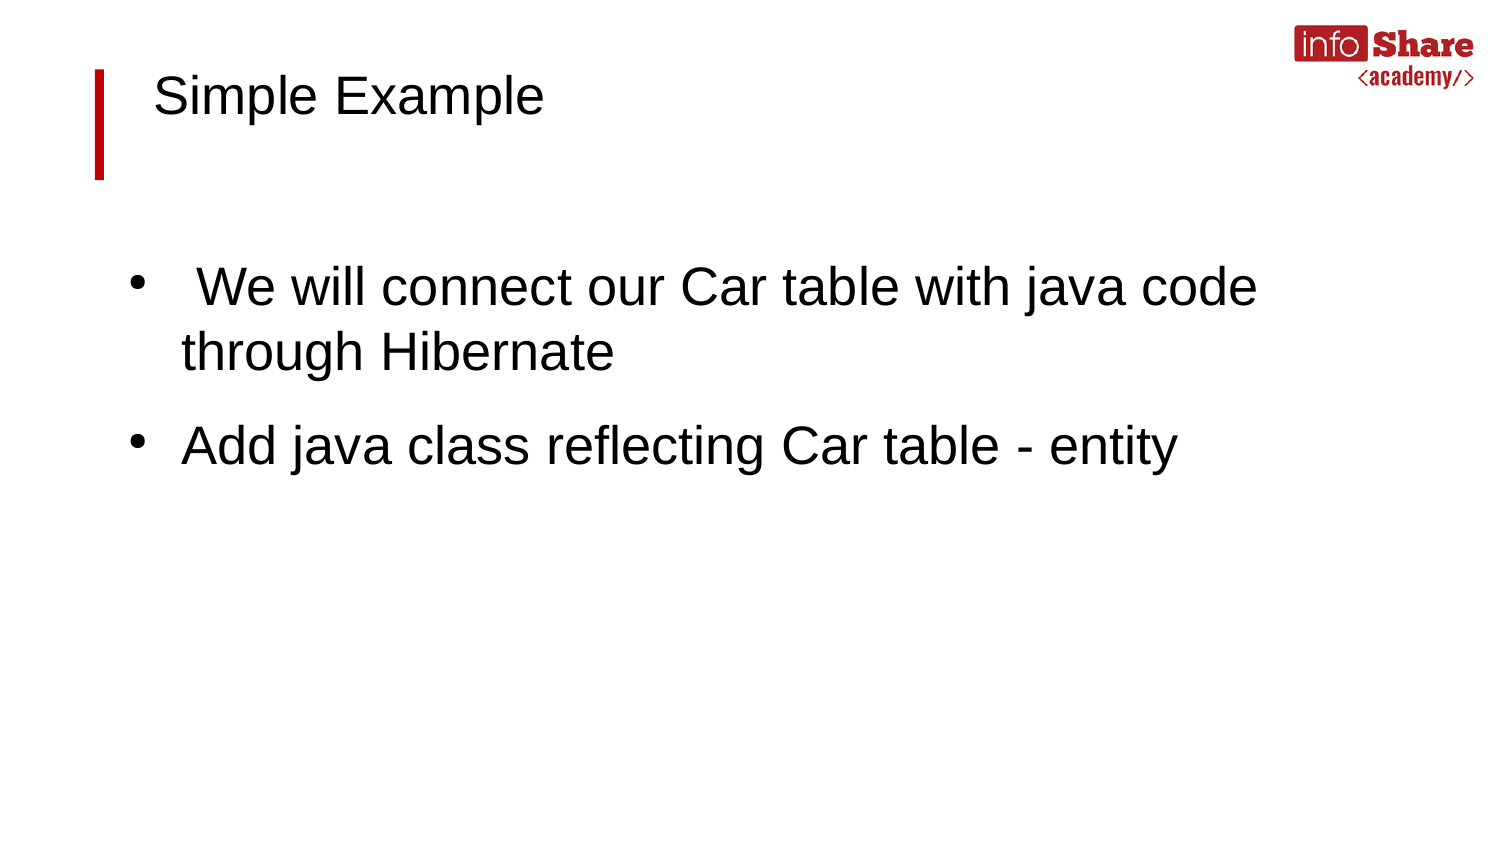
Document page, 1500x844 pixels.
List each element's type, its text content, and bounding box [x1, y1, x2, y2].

title Simple Example [138, 45, 668, 187]
picture [1267, 0, 1500, 117]
list We will connect our Car table with java code through Hibernate Add java class reflecting Car table - entity [95, 236, 1453, 753]
